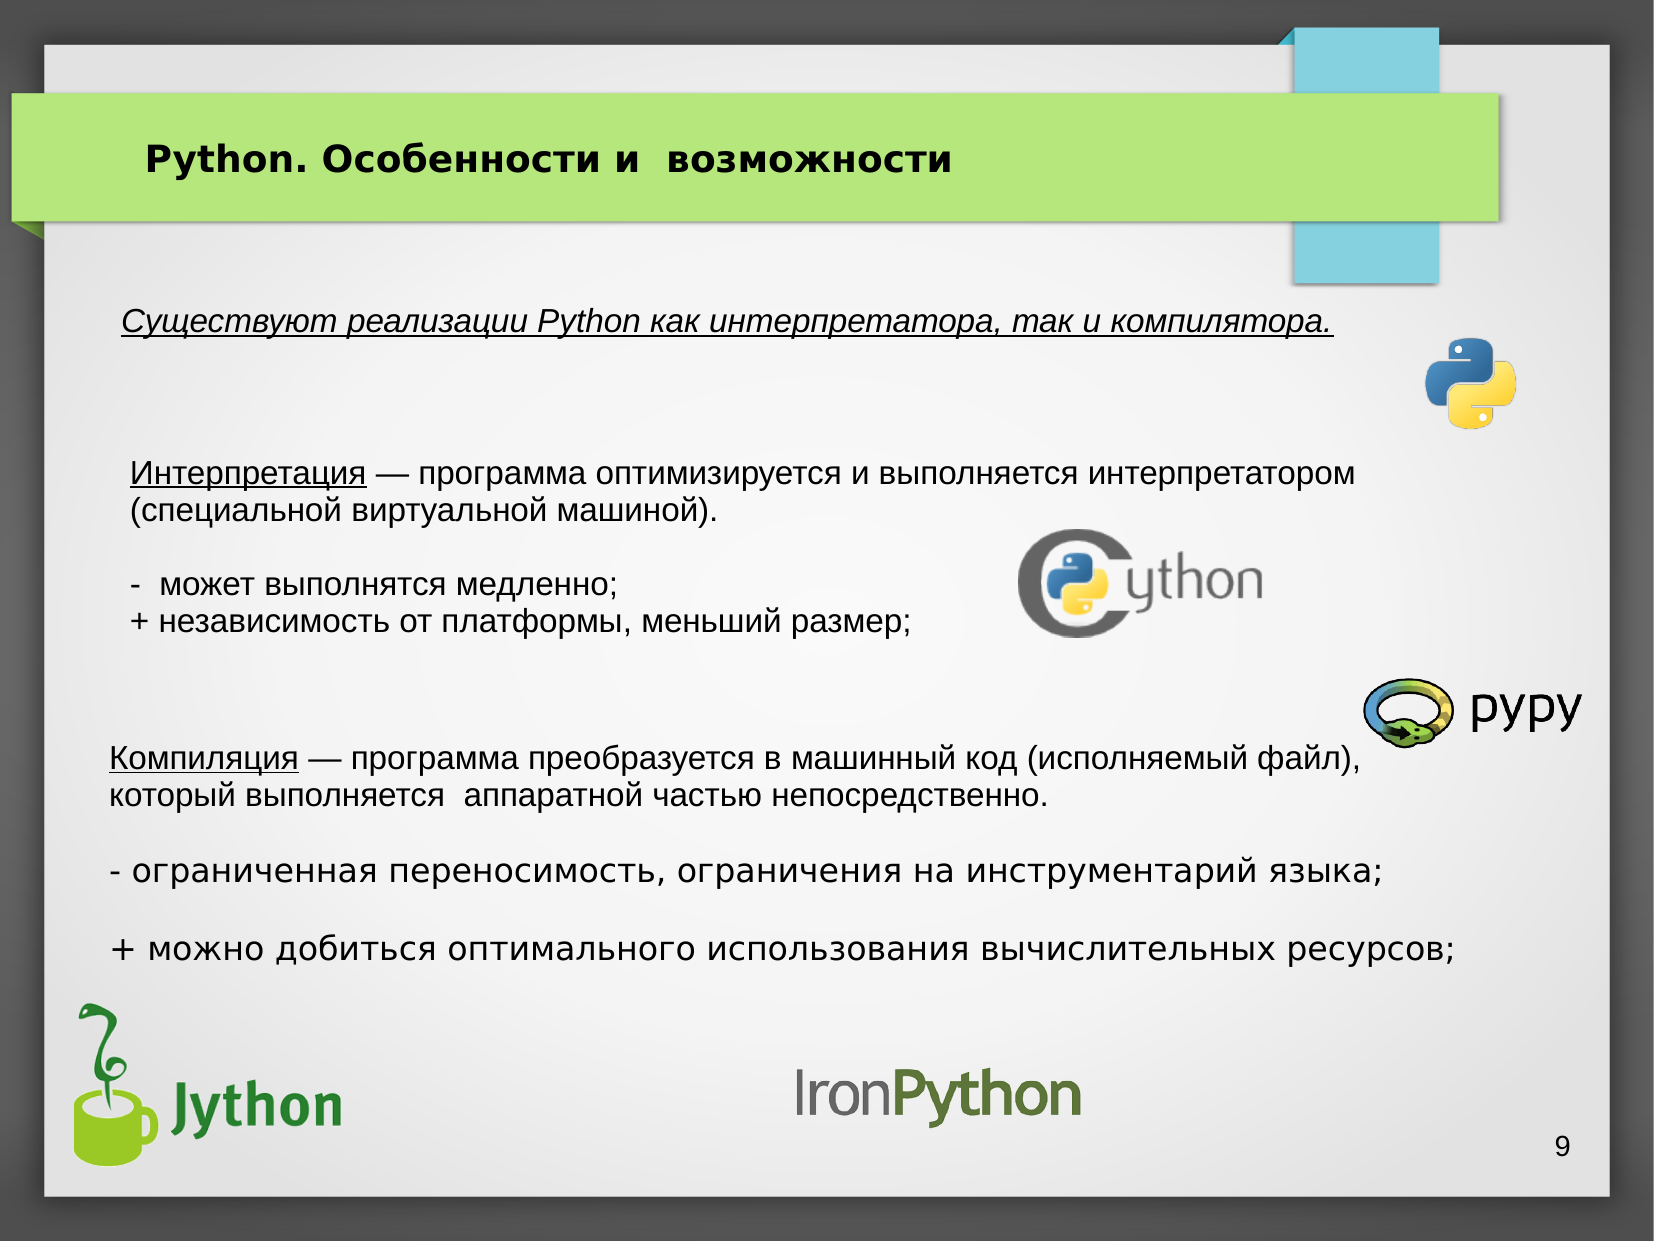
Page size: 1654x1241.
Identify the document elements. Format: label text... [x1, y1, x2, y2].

picture [0, 0, 1654, 1241]
text_box Компиляция — программа преобразуется в машинный код (исполняемый файл), который выполняется аппаратной частью непосредственно. - ограниченная переносимость, ограничения на инструментарий языка; + можно добиться оптимального использования вычислительных ресурсов; [94, 732, 1560, 1053]
text_box Интерпретация — программа оптимизируется и выполняется интерпретатором (специальной виртуальной машиной). - может выполнятся медленно; + независимость от платформы, меньший размер; [129, 431, 1394, 662]
text_box Python. Особенности и возможности [129, 129, 969, 189]
text_box Существуют реализации Python как интерпретатора, так и компилятора. [106, 295, 1406, 385]
